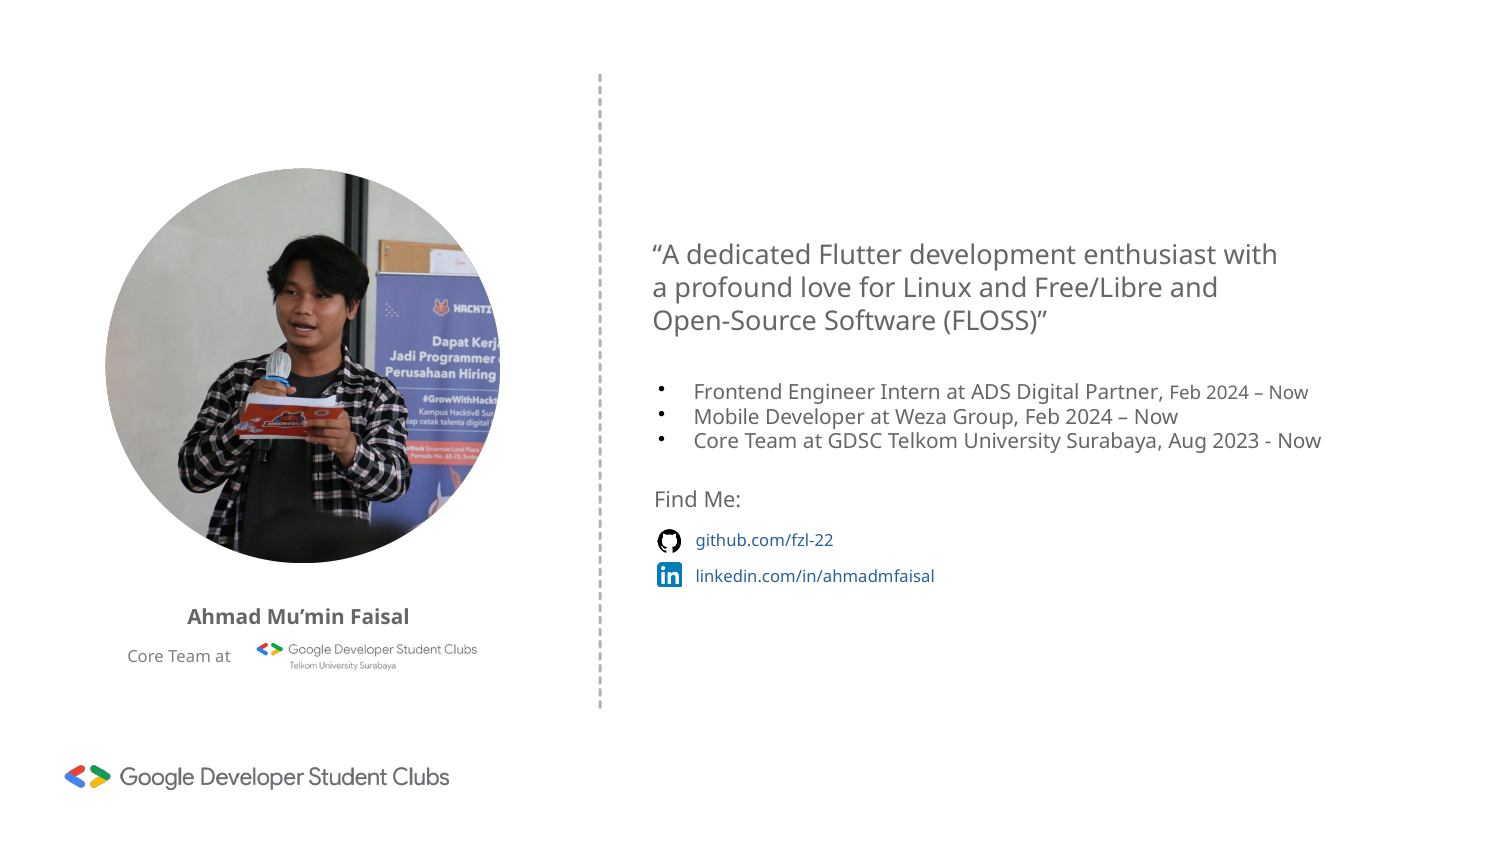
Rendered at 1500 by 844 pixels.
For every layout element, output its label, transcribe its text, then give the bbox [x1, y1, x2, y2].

text_box “A dedicated Flutter development enthusiast with a profound love for Linux and Free/Libre and Open-Source Software (FLOSS)” [637, 230, 1354, 345]
text_box github.com/fzl-22 [680, 522, 860, 558]
picture [662, 572, 680, 584]
picture [225, 635, 500, 673]
picture [105, 168, 500, 563]
picture [657, 528, 680, 553]
text_box Core Team at [112, 638, 225, 673]
text_box Frontend Engineer Intern at ADS Digital Partner, Feb 2024 – Now Mobile Developer at Weza Group, Feb 2024 – Now Core Team at GDSC Telkom University Surabaya, Aug 2023 - Now [643, 370, 1394, 462]
text_box linkedin.com/in/ahmadmfaisal [680, 558, 928, 594]
title Ahmad Mu’min Faisal [148, 594, 449, 638]
picture [77, 762, 375, 790]
text_box Find Me: [639, 478, 764, 520]
